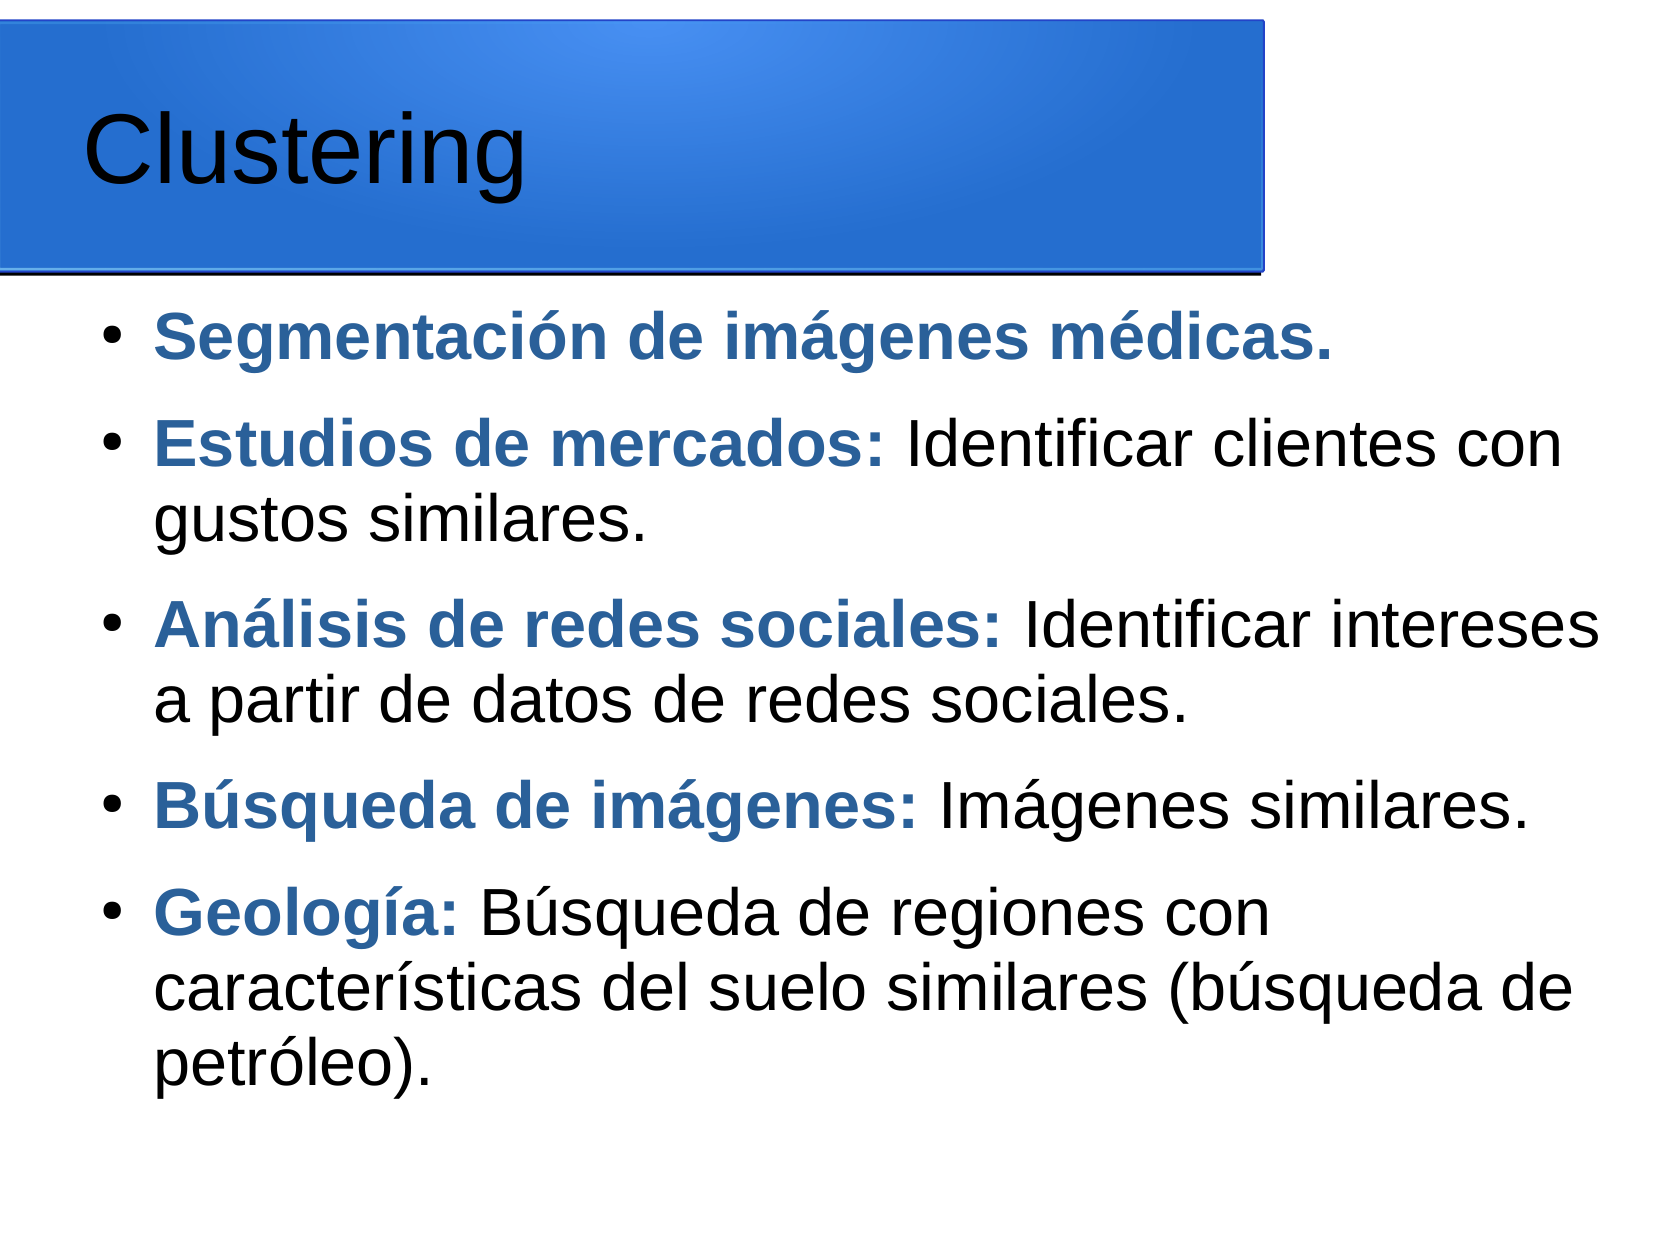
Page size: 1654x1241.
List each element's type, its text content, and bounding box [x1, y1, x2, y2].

title Clustering [82, 47, 1235, 252]
list Segmentación de imágenes médicas. Estudios de mercados: Identificar clientes con gustos similares. Análisis de redes sociales: Identificar intereses a partir de datos de redes sociales. Búsqueda de imágenes: Imágenes similares. Geología: Búsqueda de regiones con características del suelo similares (búsqueda de petróleo). [82, 299, 1621, 1201]
